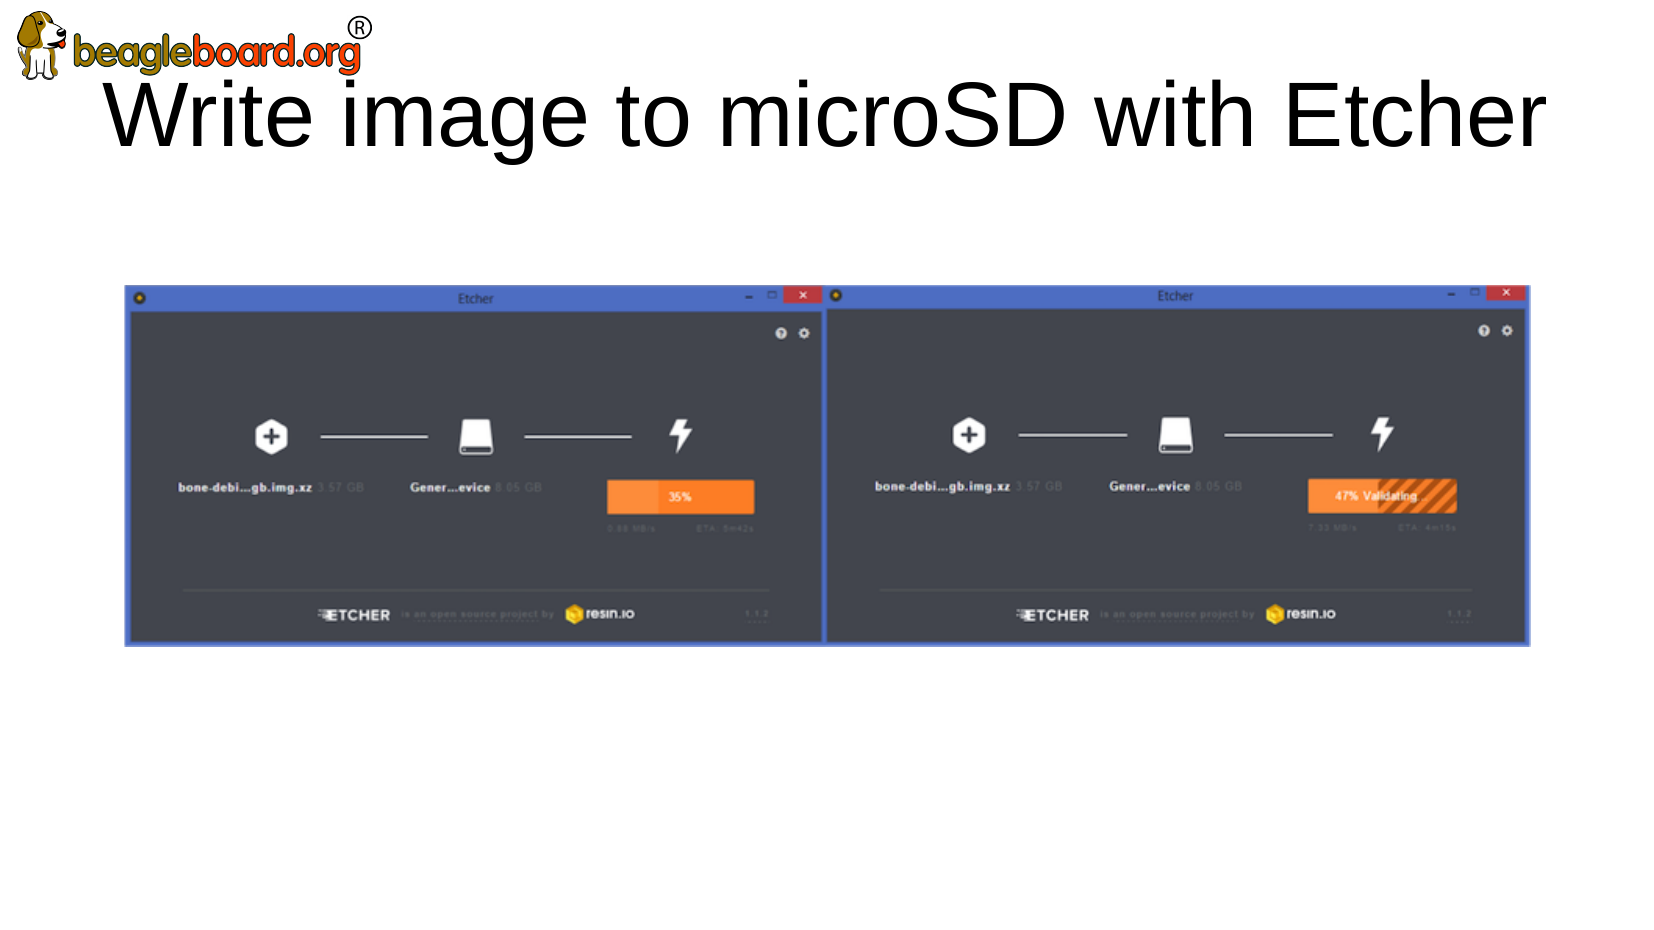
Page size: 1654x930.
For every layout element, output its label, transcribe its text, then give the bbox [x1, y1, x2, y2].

picture [17, 11, 372, 80]
picture [124, 285, 1531, 647]
title Write image to microSD with Etcher [82, 37, 1571, 193]
